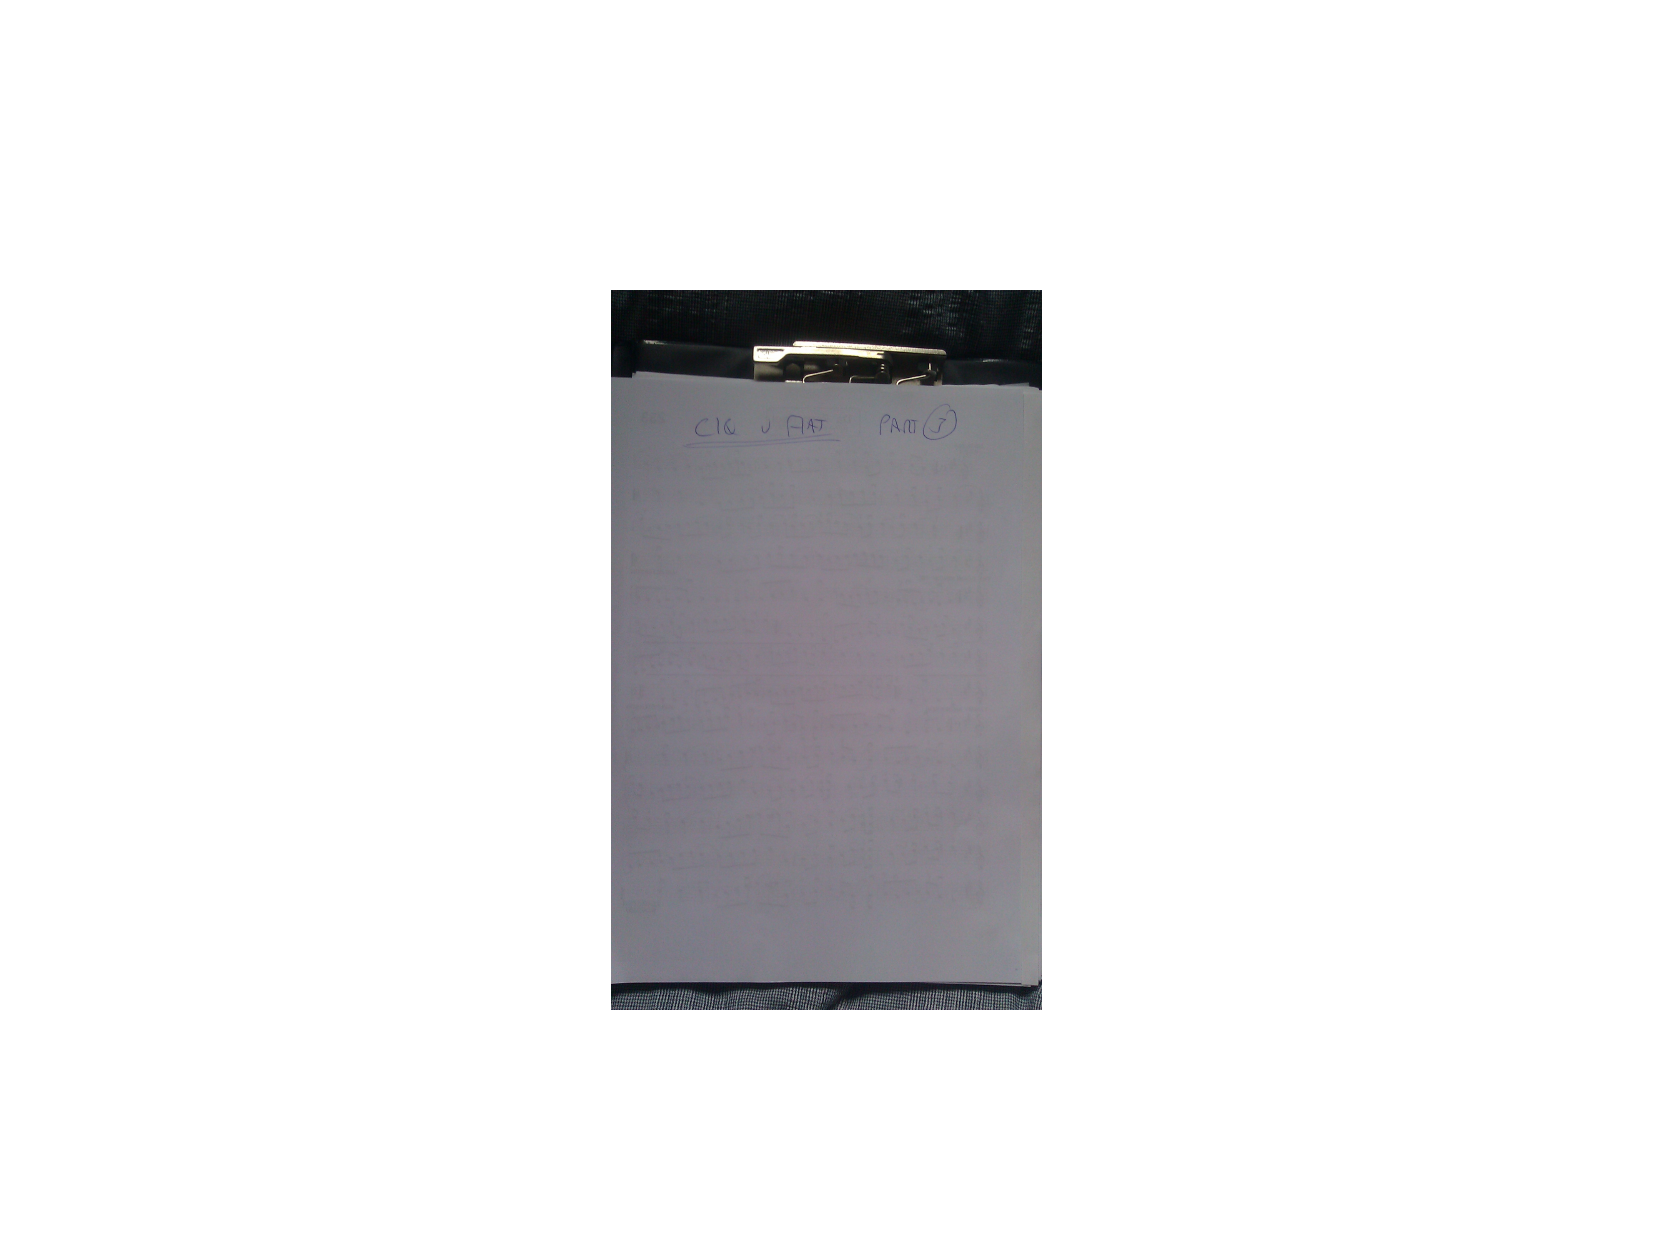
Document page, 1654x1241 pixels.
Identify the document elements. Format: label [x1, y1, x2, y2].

picture [611, 290, 1042, 1010]
